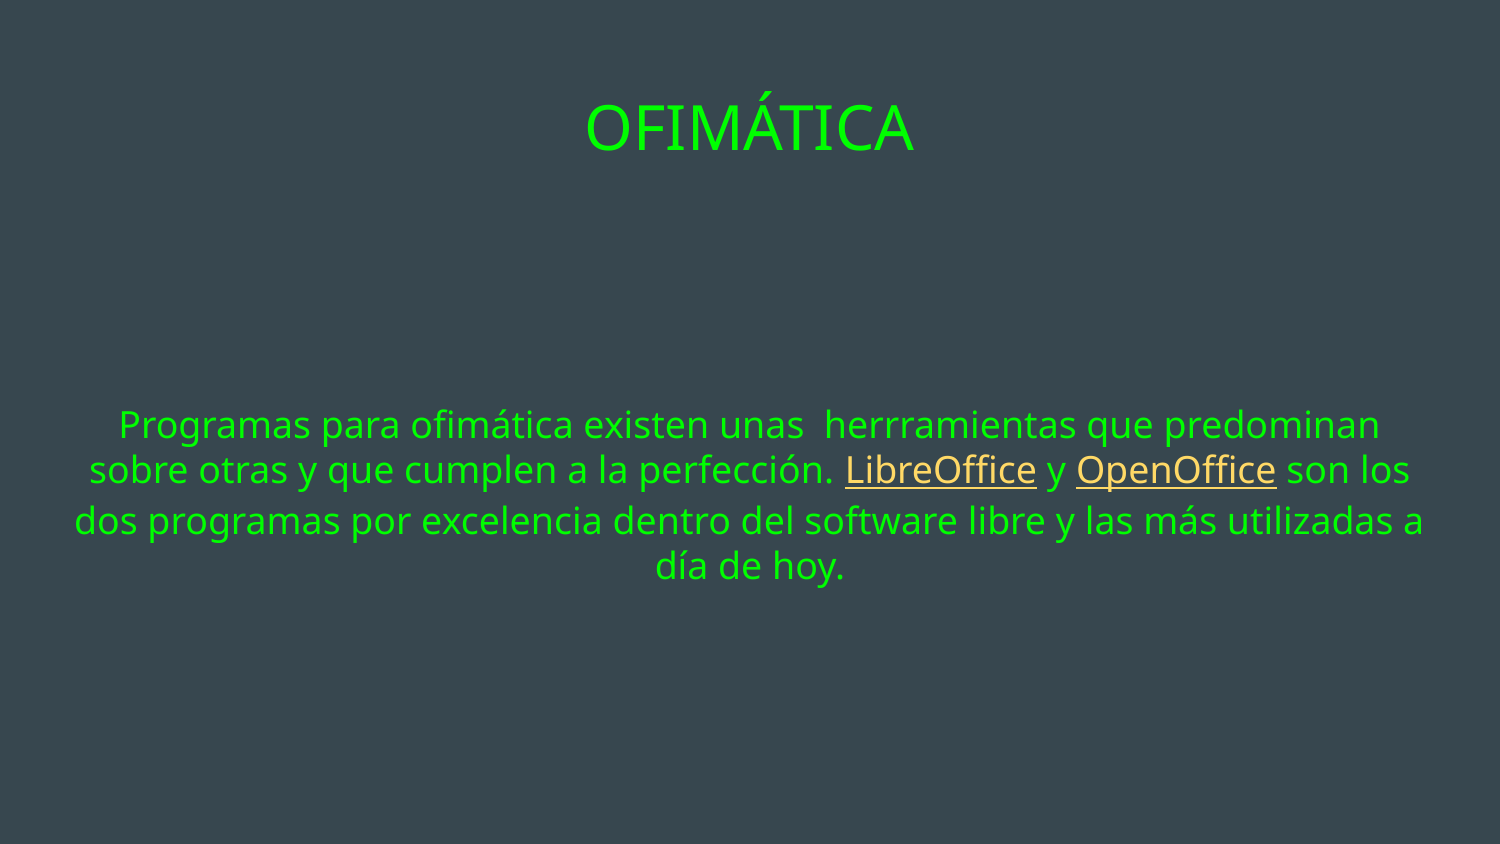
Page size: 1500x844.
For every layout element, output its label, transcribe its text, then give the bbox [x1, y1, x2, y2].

list Programas para ofimática existen unas herrramientas que predominan sobre otras y que cumplen a la perfección. LibreOffice y OpenOffice son los dos programas por excelencia dentro del software libre y las más utilizadas a día de hoy. [51, 189, 1449, 799]
title OFIMÁTICA [51, 72, 1449, 167]
